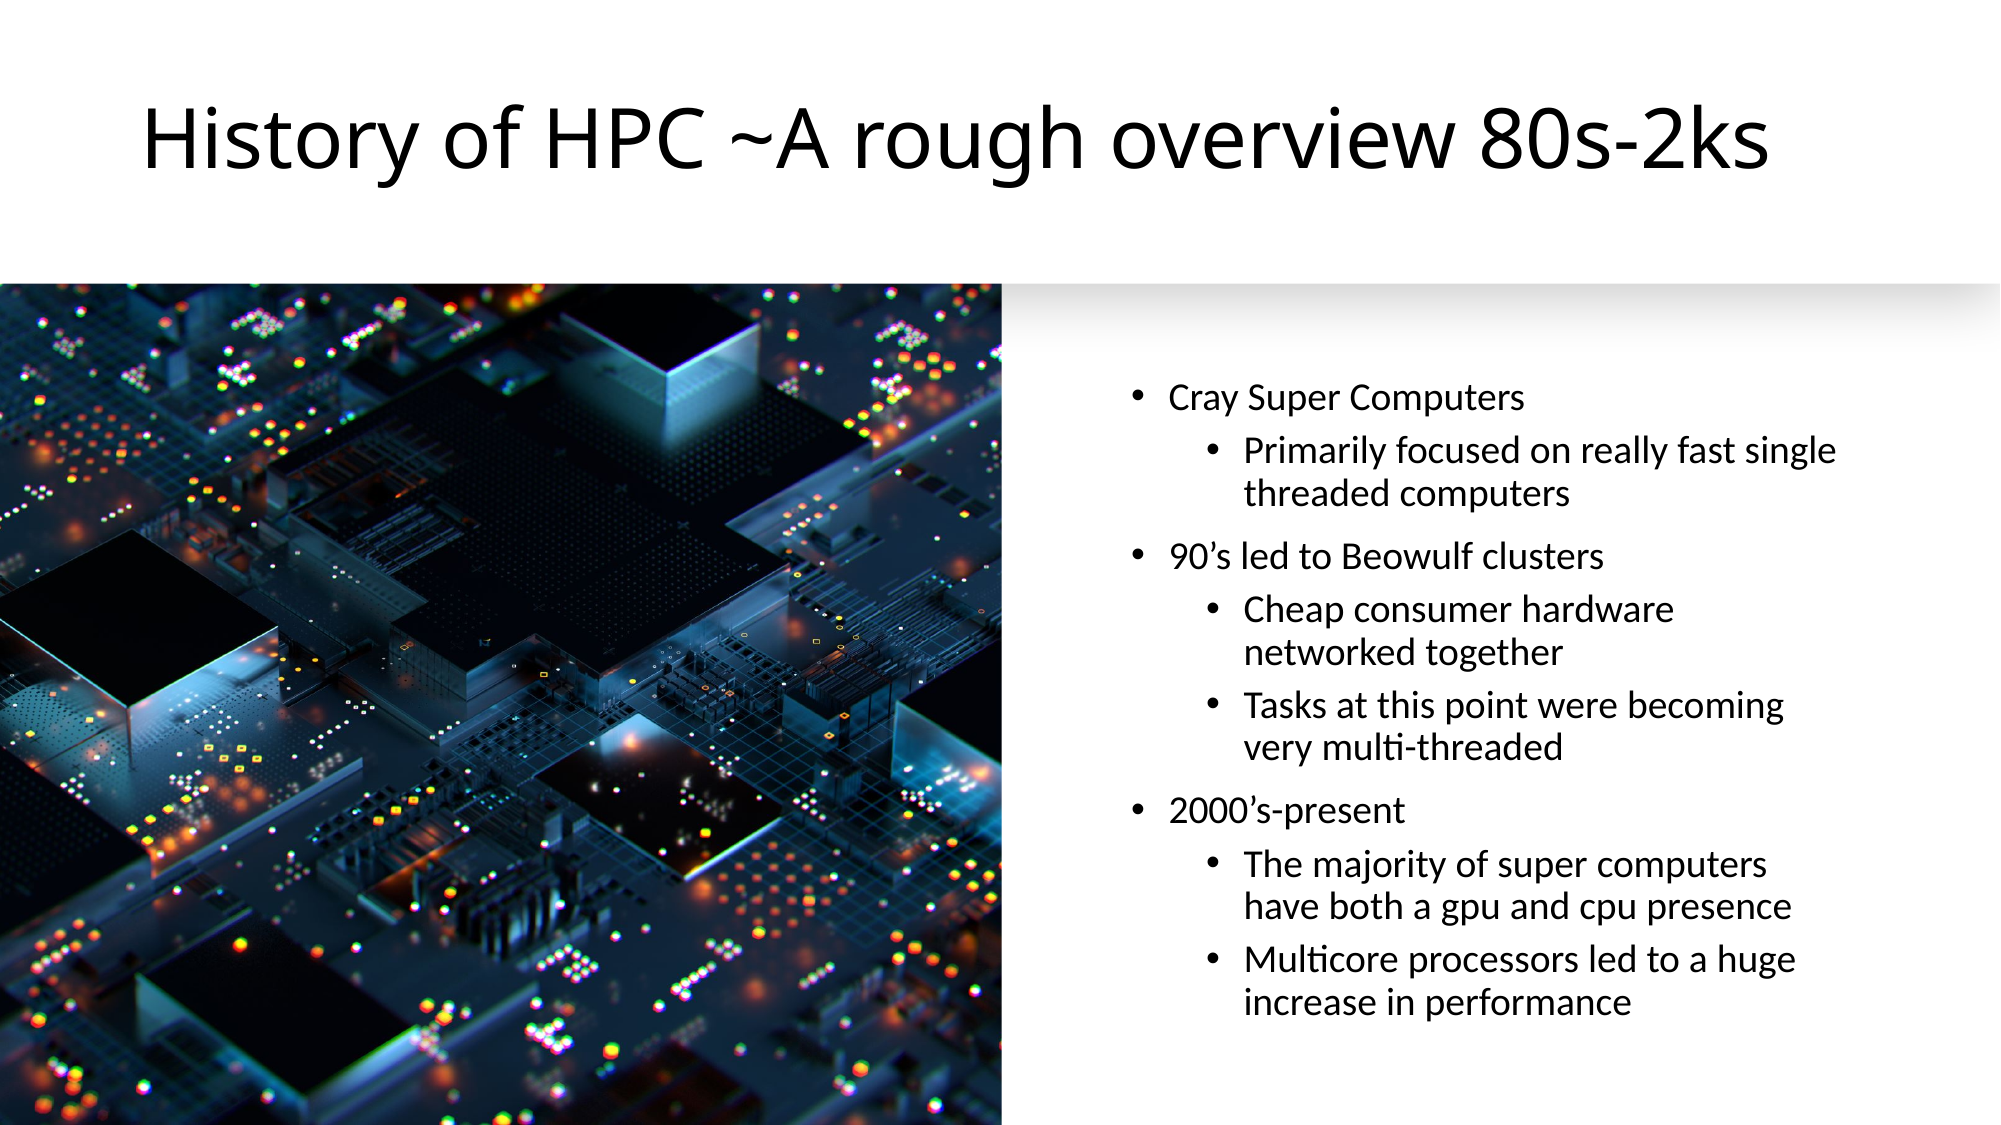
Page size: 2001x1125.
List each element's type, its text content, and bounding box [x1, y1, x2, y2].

list Cray Super Computers Primarily focused on really fast single threaded computers 90’s led to Beowulf clusters Cheap consumer hardware networked together Tasks at this point were becoming very multi-threaded 2000’s-present The majority of super computers have both a gpu and cpu presence Multicore processors led to a huge increase in performance [1116, 369, 1863, 1037]
title History of HPC ~A rough overview 80s-2ks [124, 57, 1863, 226]
picture [0, 284, 1002, 1125]
